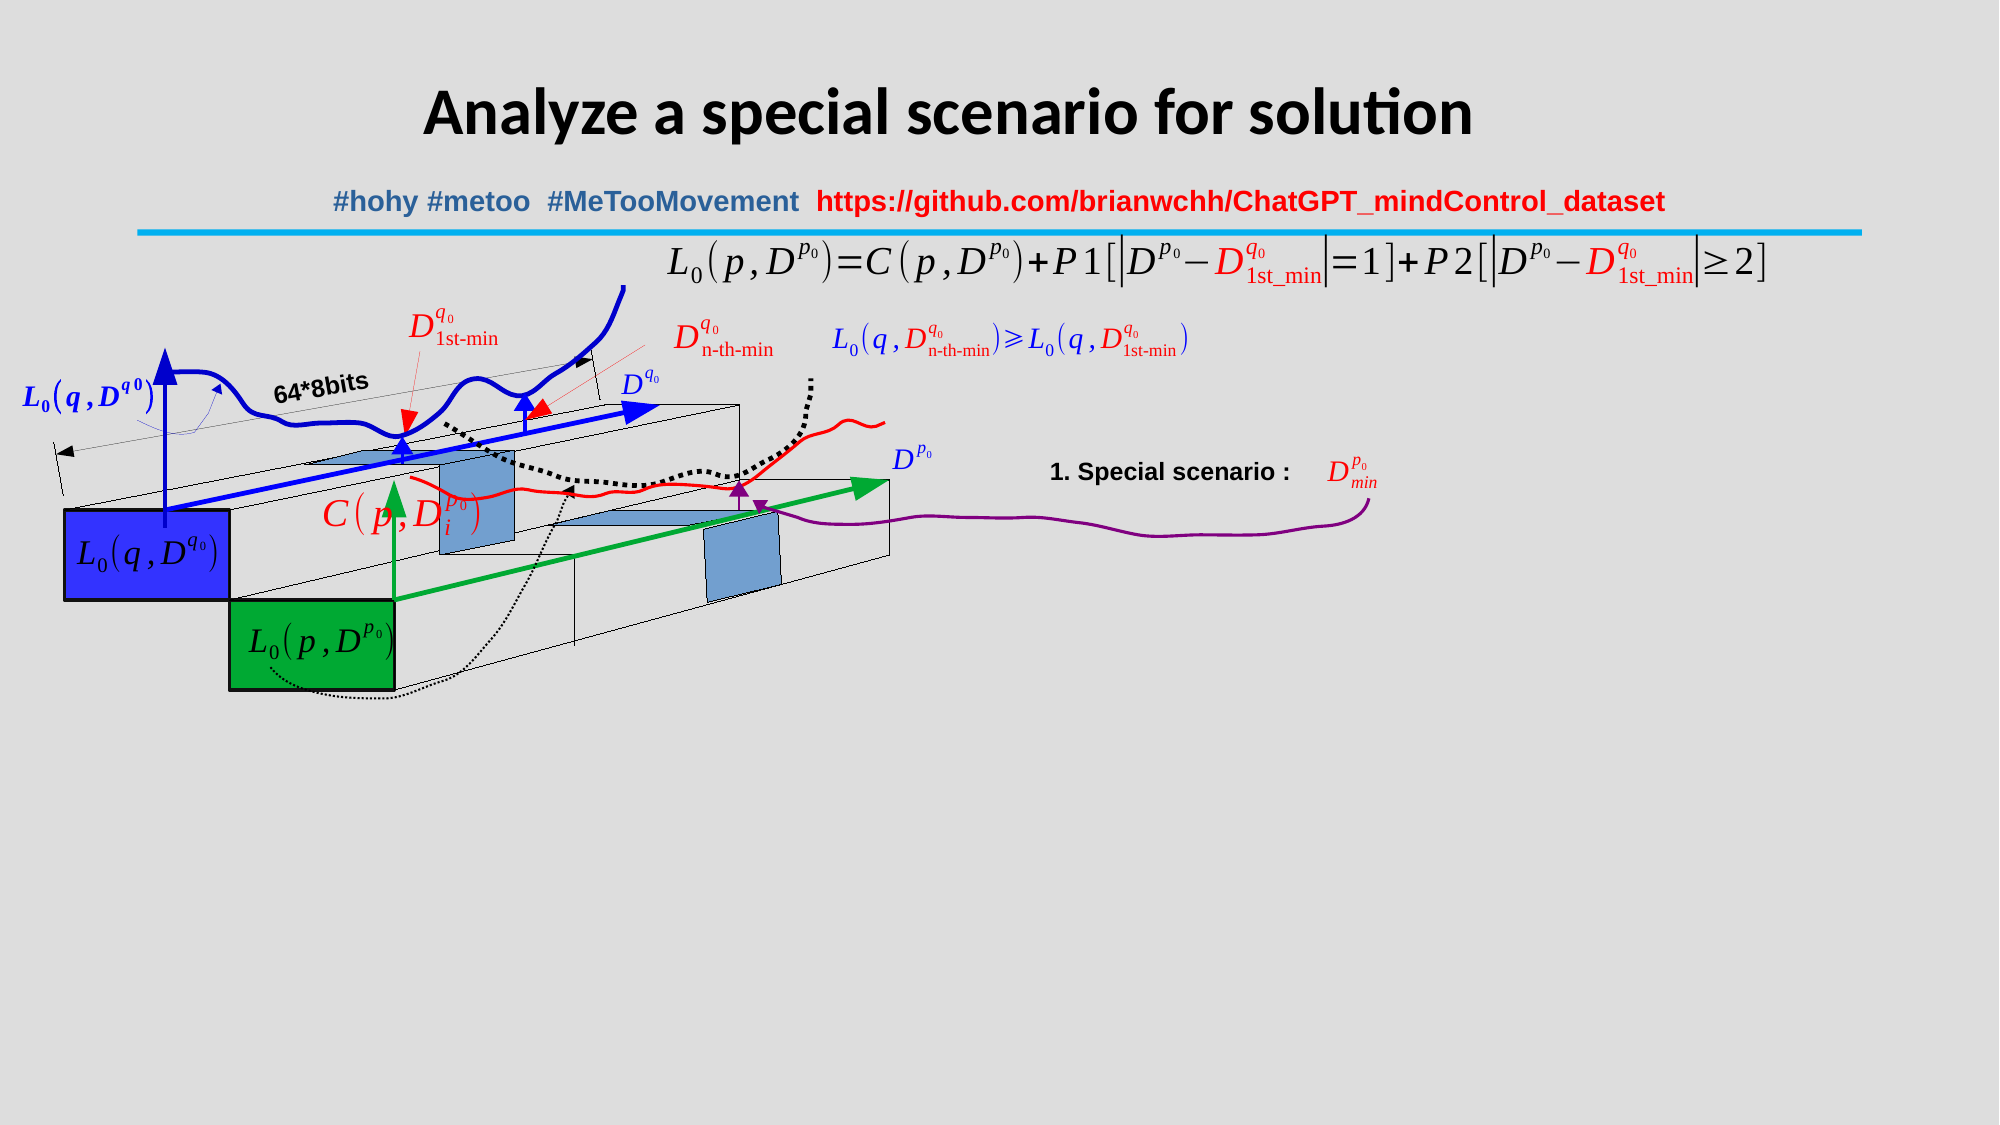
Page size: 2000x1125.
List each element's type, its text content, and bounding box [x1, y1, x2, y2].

text_box [394, 450, 515, 495]
text_box [439, 492, 515, 555]
text_box [548, 510, 751, 526]
text_box [703, 512, 782, 603]
chart [1320, 450, 1384, 493]
chart [885, 438, 939, 476]
chart [666, 311, 781, 361]
chart [397, 484, 488, 541]
text_box [304, 450, 401, 465]
chart [613, 363, 666, 401]
chart [401, 299, 506, 350]
chart [825, 317, 1195, 361]
chart [394, 615, 402, 665]
text_box [412, 450, 431, 454]
text_box 1. Special scenario : [1035, 450, 1320, 493]
text_box [64, 511, 394, 691]
chart [69, 527, 225, 577]
text_box Analyze a special scenario for solution [415, 59, 1499, 155]
text_box #hohy #metoo #MeTooMovement https://github.com/brianwchh/ChatGPT_mindControl_dataset [0, 177, 2000, 225]
chart [660, 232, 1774, 290]
chart [315, 484, 392, 541]
chart [15, 375, 161, 417]
